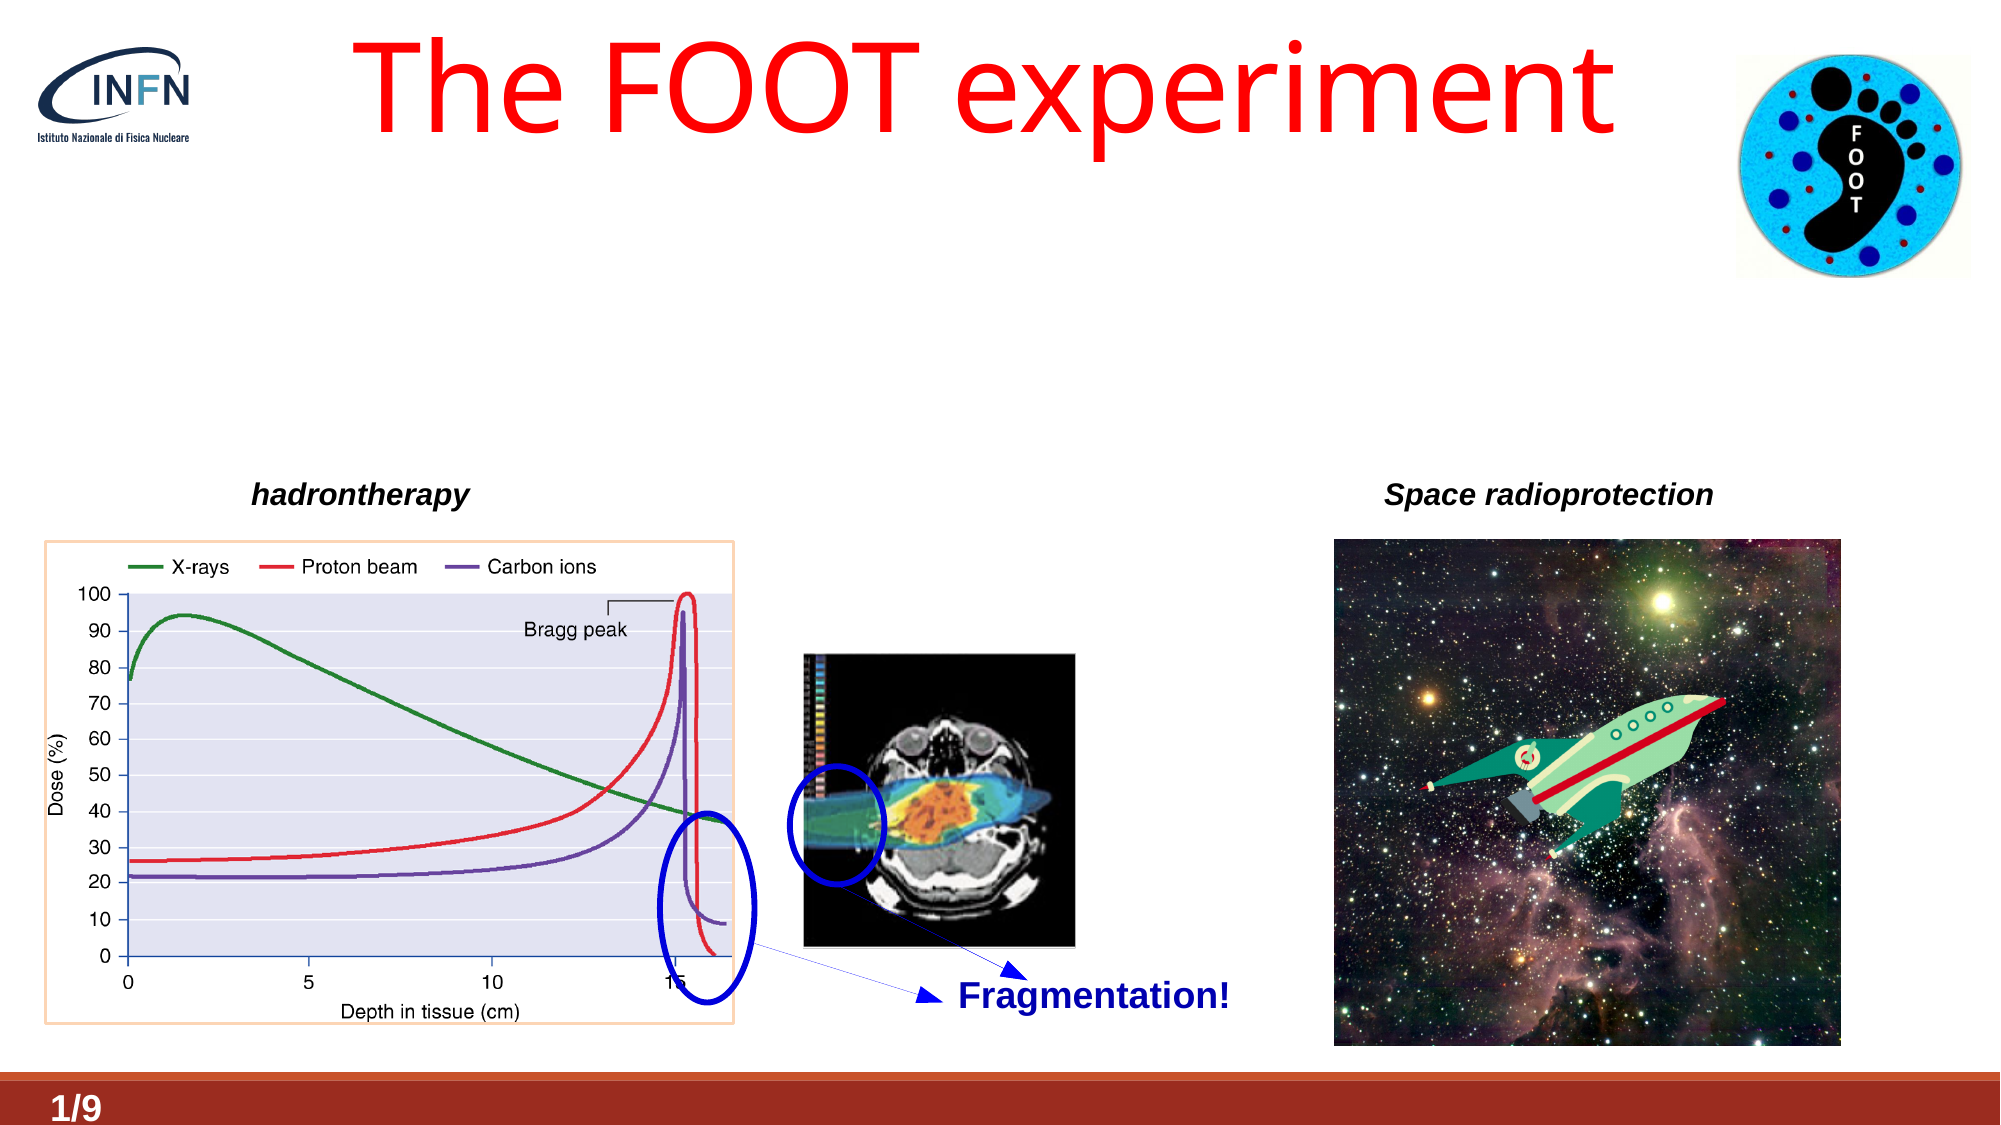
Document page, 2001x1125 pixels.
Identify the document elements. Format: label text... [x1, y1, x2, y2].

picture [38, 47, 189, 142]
text_box hadrontherapy [236, 470, 485, 520]
picture [663, 817, 733, 999]
text_box Fragmentation! [943, 967, 1275, 1066]
picture [47, 543, 733, 1022]
picture [1736, 47, 1971, 280]
picture [803, 770, 881, 881]
text_box The FOOT experiment [295, 4, 1673, 308]
picture [803, 872, 964, 950]
picture [1334, 539, 1841, 1046]
text_box [0, 1072, 2000, 1125]
text_box Space radioprotection [1369, 470, 1730, 520]
text_box 1/9 [35, 1080, 308, 1125]
picture [803, 653, 1077, 950]
